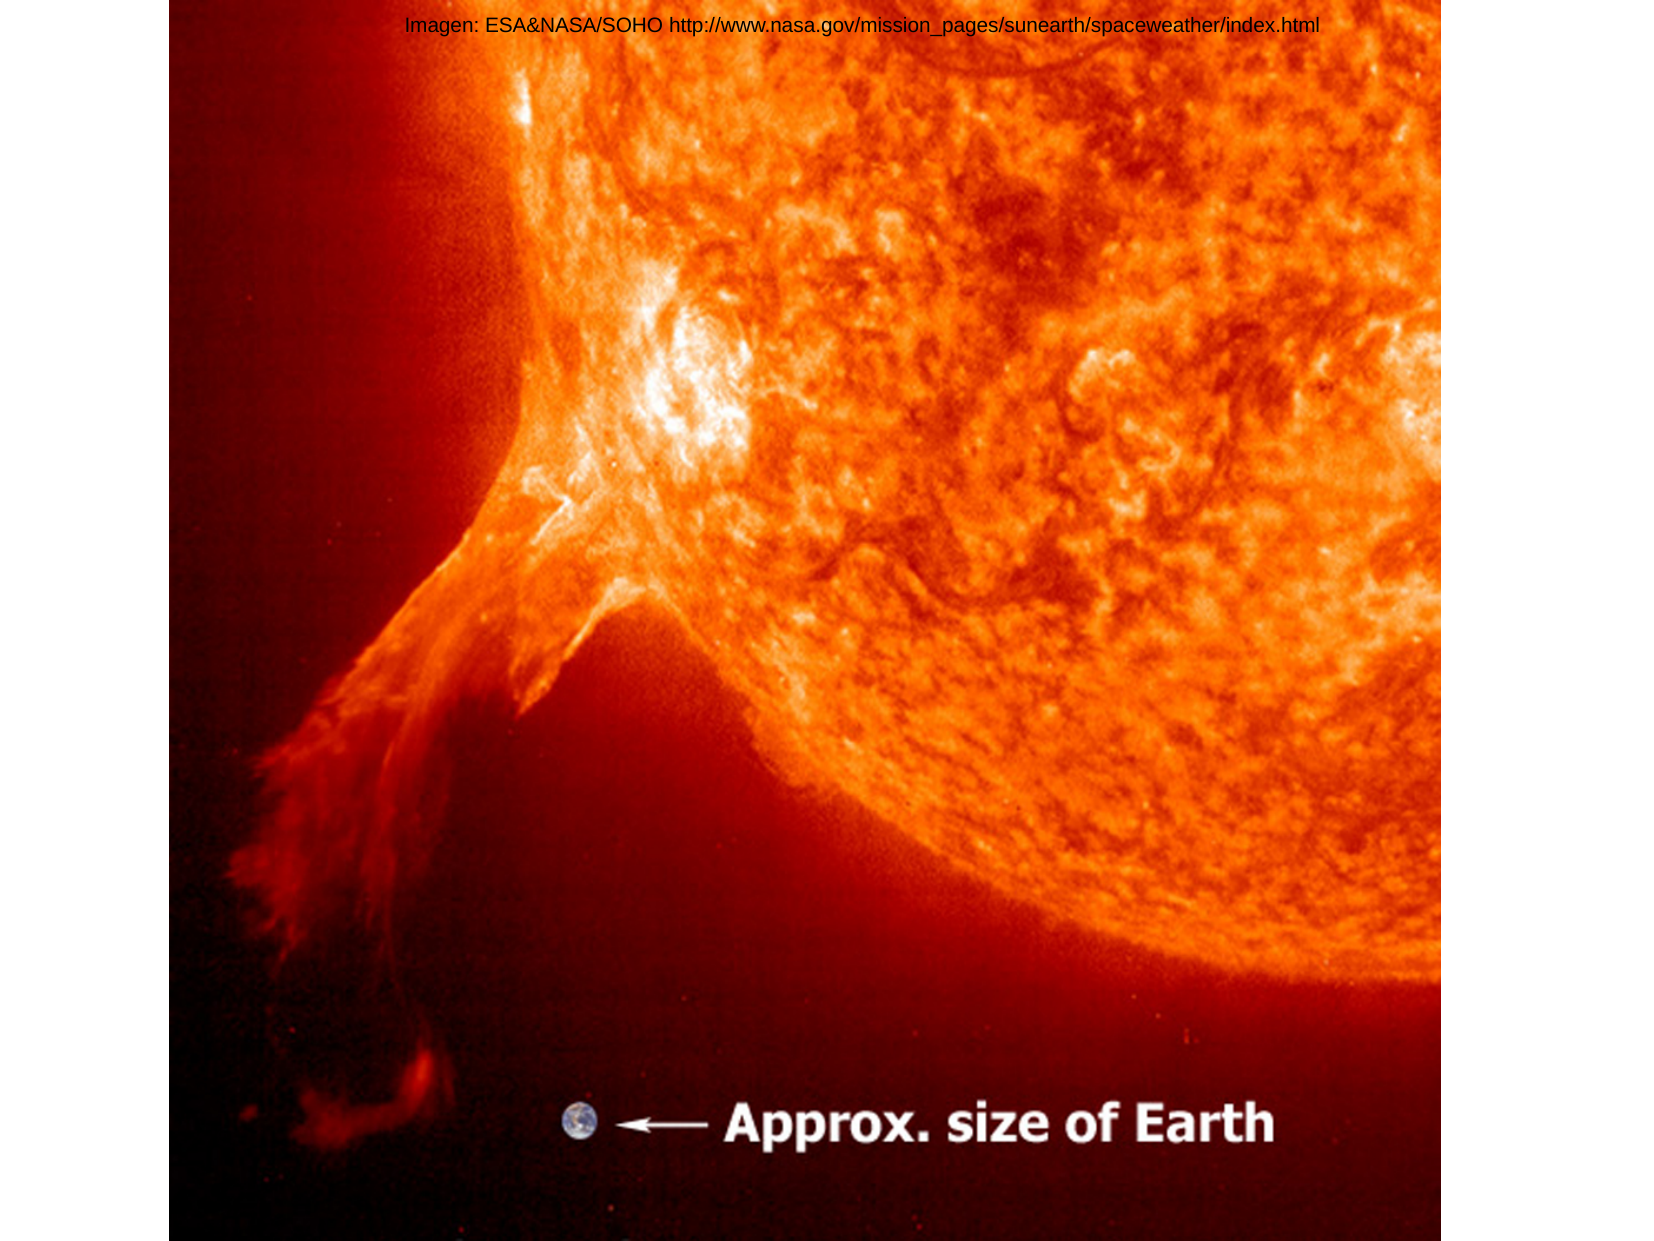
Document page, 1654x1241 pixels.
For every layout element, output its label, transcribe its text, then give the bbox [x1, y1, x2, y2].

picture [169, 0, 1441, 1241]
text_box Imagen: ESA&NASA/SOHO http://www.nasa.gov/mission_pages/sunearth/spaceweather/index.html [389, 6, 1441, 46]
